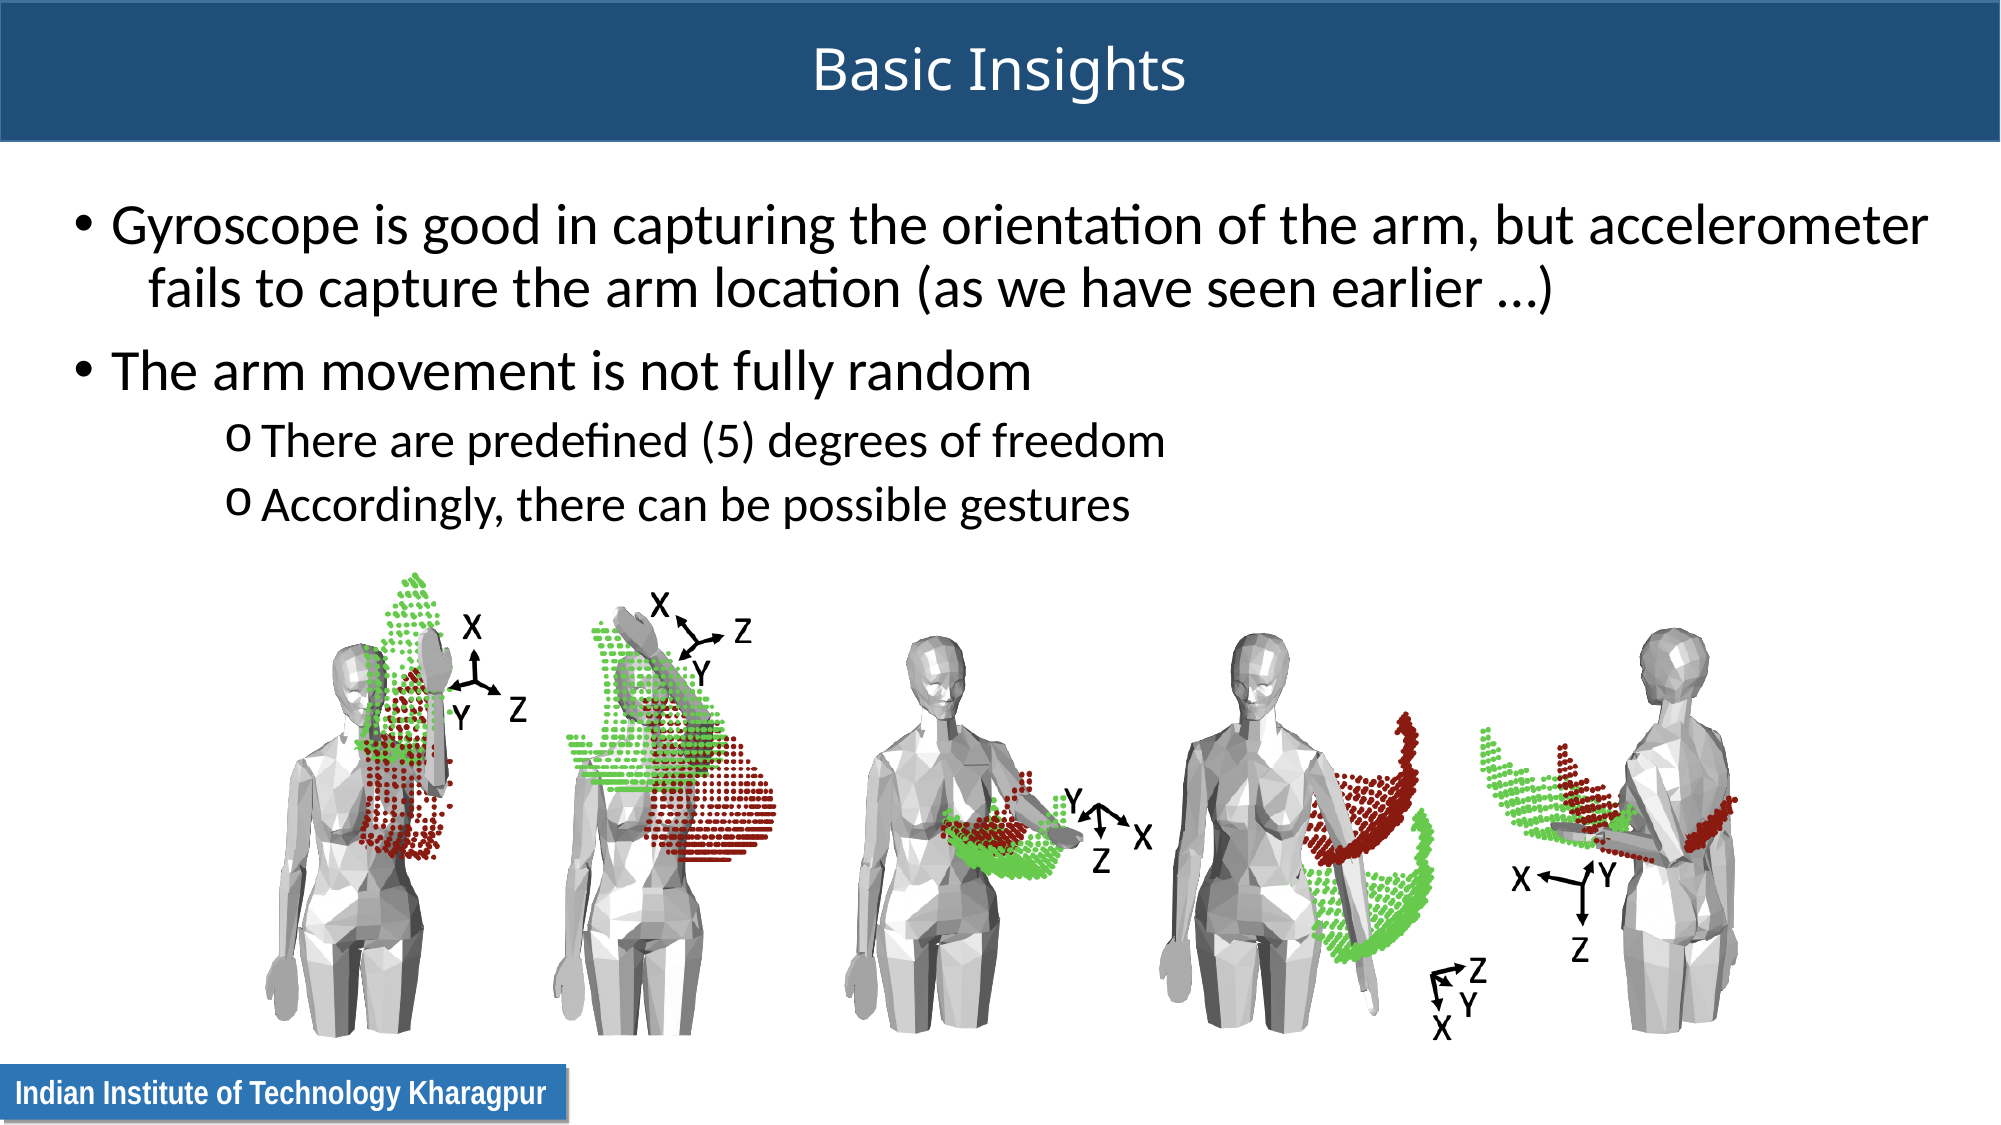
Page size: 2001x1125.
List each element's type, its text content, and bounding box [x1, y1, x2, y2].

list Gyroscope is good in capturing the orientation of the arm, but accelerometer fails to capture the arm location (as we have seen earlier …) The arm movement is not fully random There are predefined (5) degrees of freedom Accordingly, there can be possible gestures [58, 186, 1954, 1065]
picture [246, 562, 1766, 1048]
title Basic Insights [0, 1, 2000, 141]
